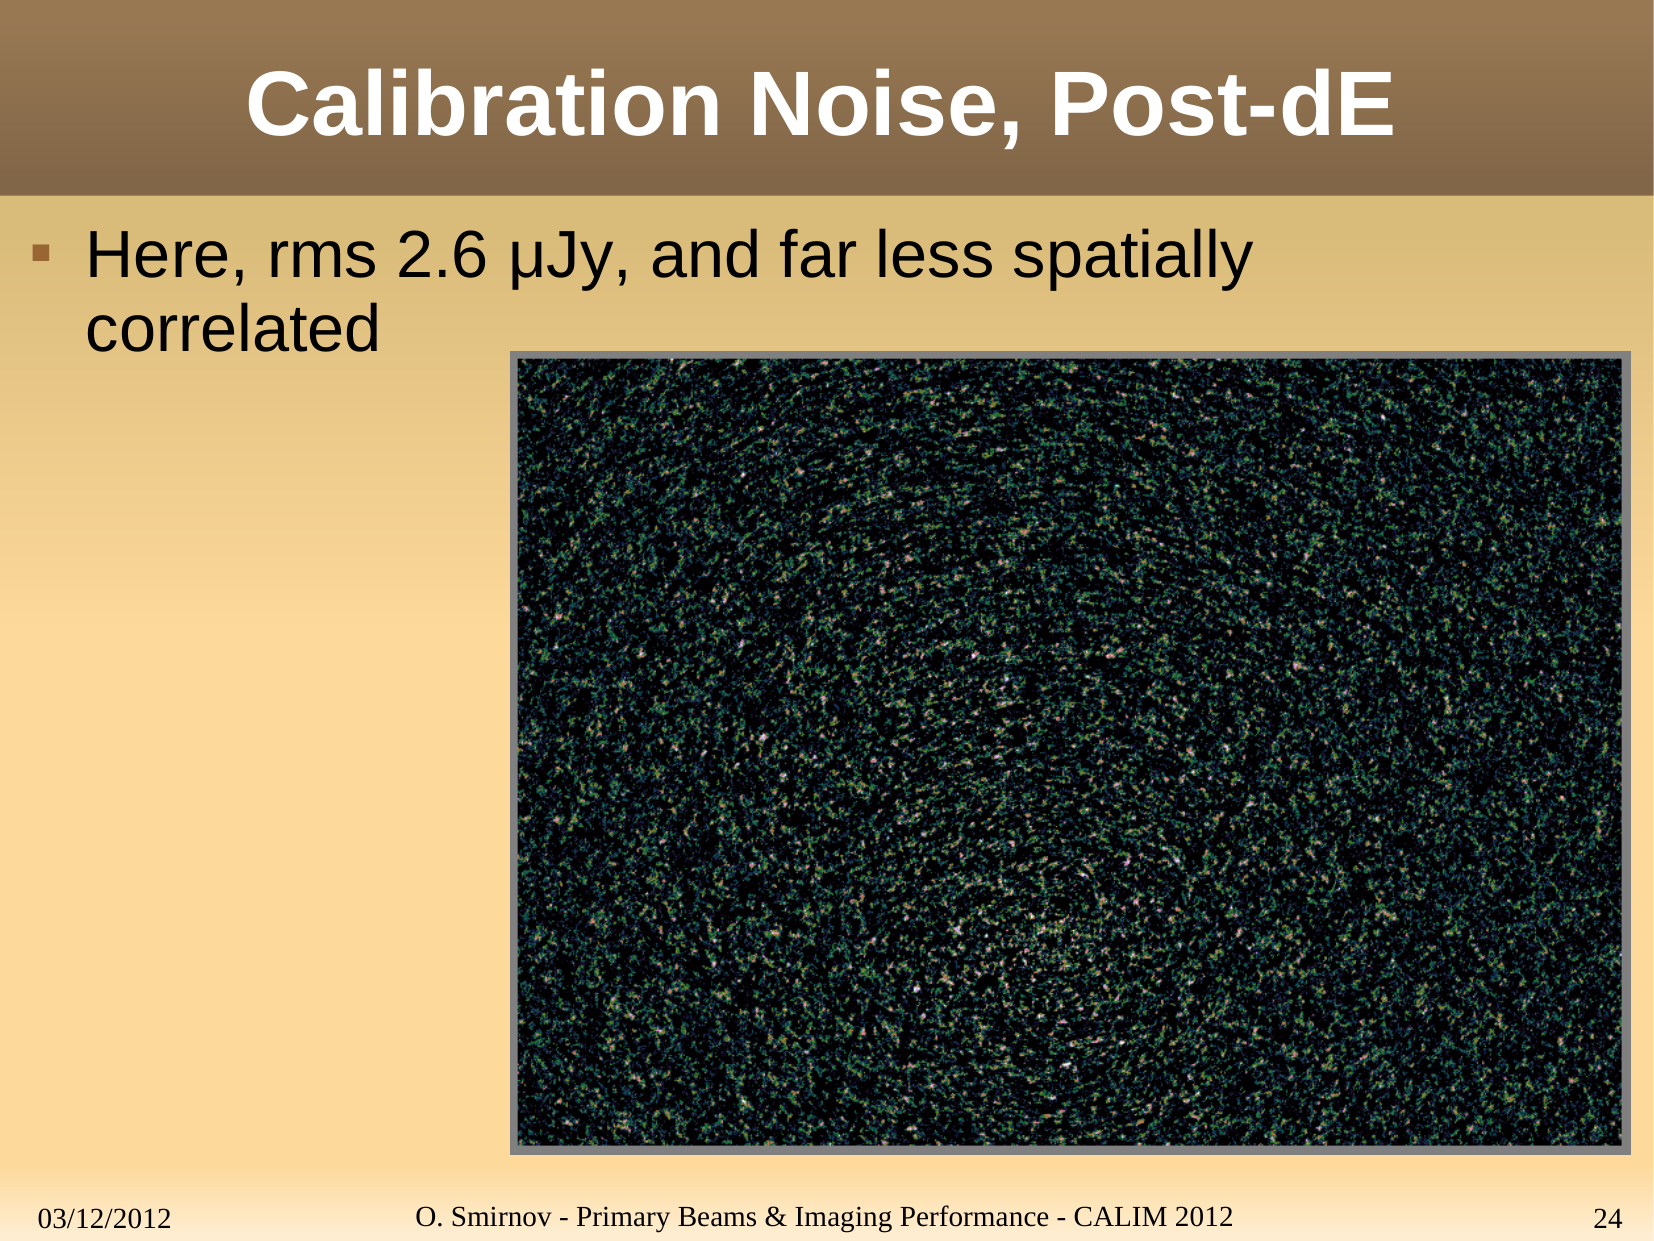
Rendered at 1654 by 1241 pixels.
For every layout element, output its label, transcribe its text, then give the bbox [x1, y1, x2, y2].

list Here, rms 2.6 μJy, and far less spatially correlated [15, 216, 1504, 1036]
picture [0, 0, 1654, 1241]
title Calibration Noise, Post-dE [76, 0, 1565, 208]
